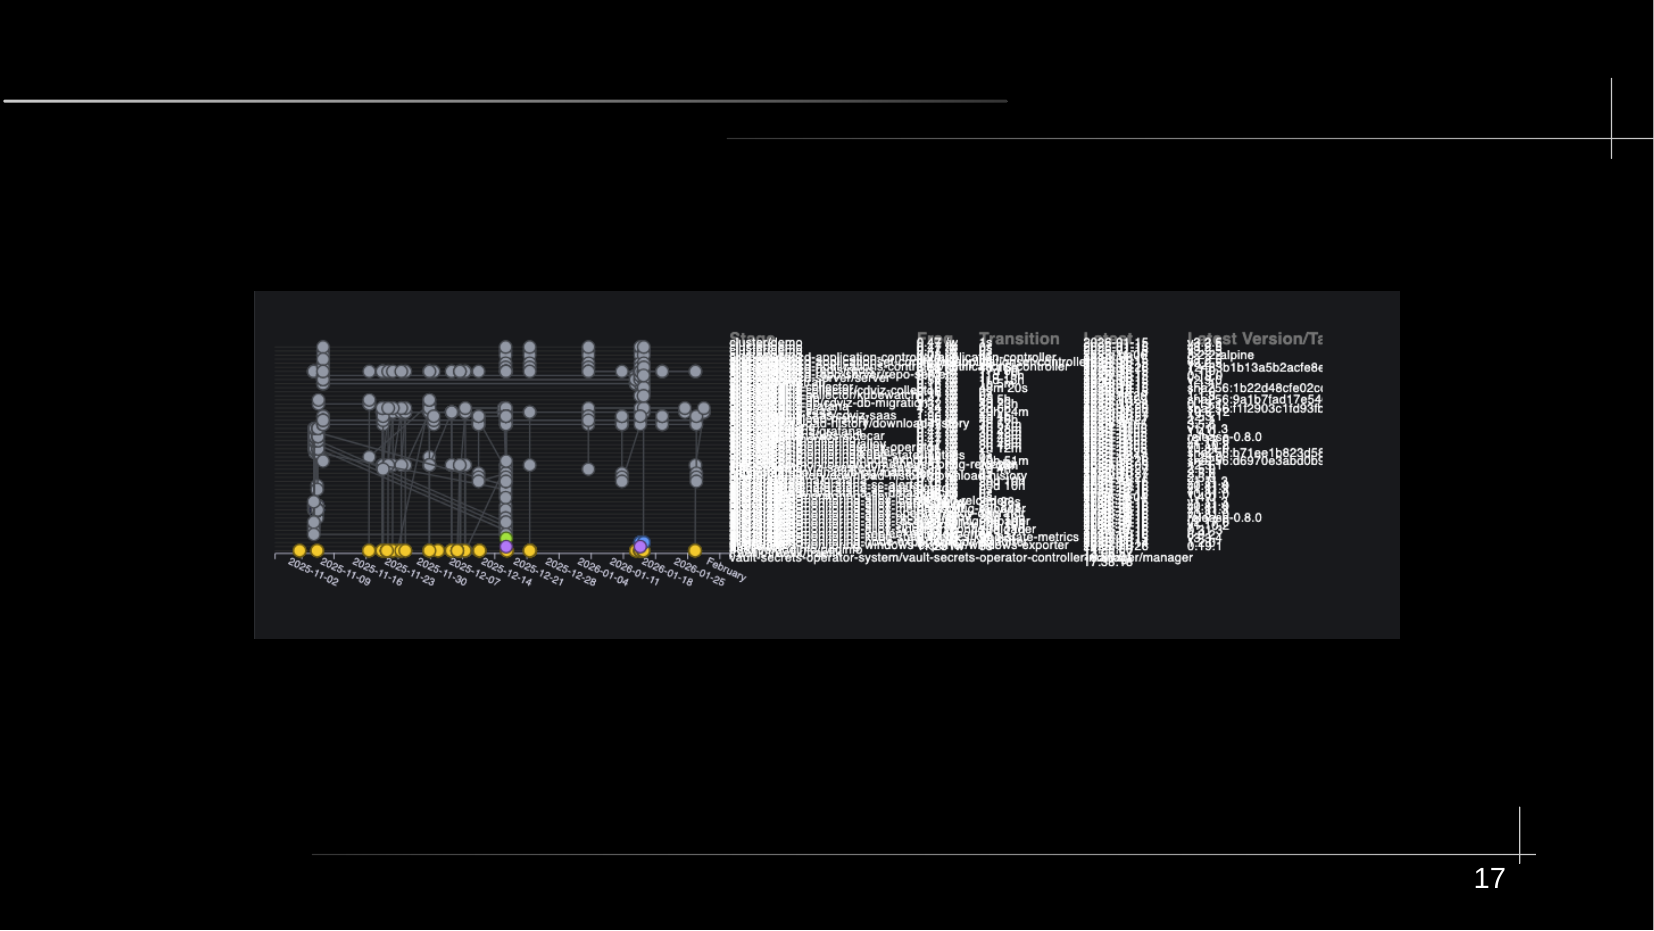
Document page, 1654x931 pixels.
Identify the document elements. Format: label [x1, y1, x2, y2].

picture [254, 291, 1400, 639]
